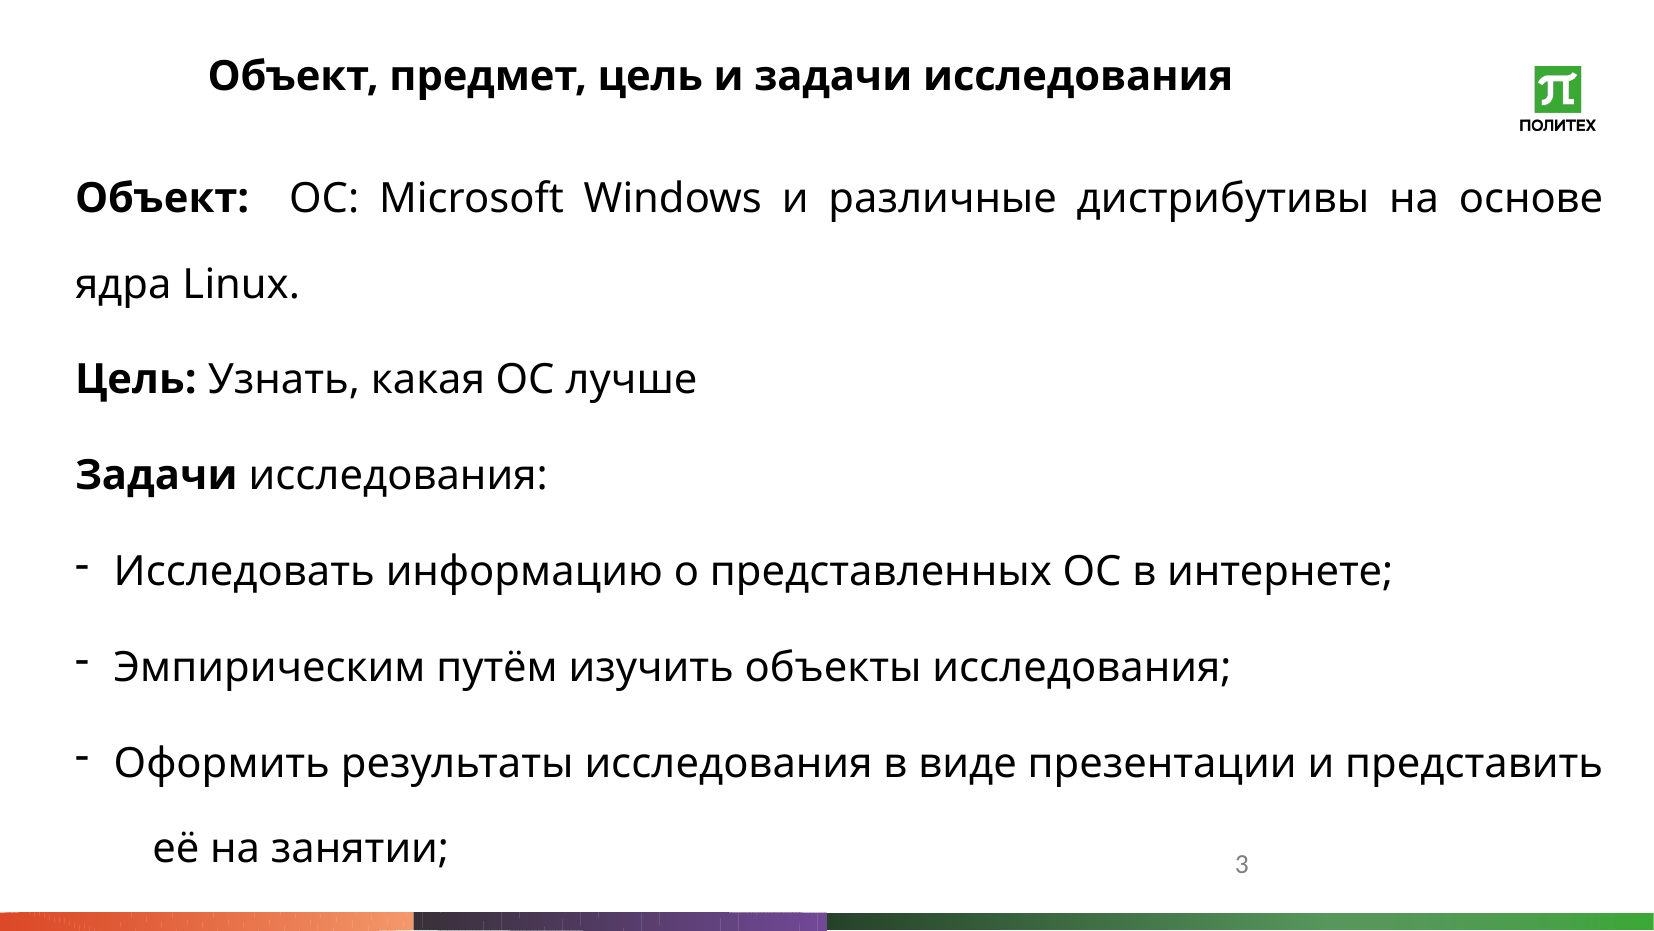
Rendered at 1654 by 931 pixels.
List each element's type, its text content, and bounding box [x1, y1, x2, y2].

text_box Объект: ОС: Microsoft Windows и различные дистрибутивы на основе ядра Linux. Цель: Узнать, какая ОС лучше Задачи исследования: Исследовать информацию о представленных ОС в интернете; Эмпирическим путём изучить объекты исследования; Оформить результаты исследования в виде презентации и представить её на занятии; [60, 131, 1619, 731]
text_box [1234, 842, 1607, 892]
title Объект, предмет, цель и задачи исследования [107, 49, 1333, 131]
